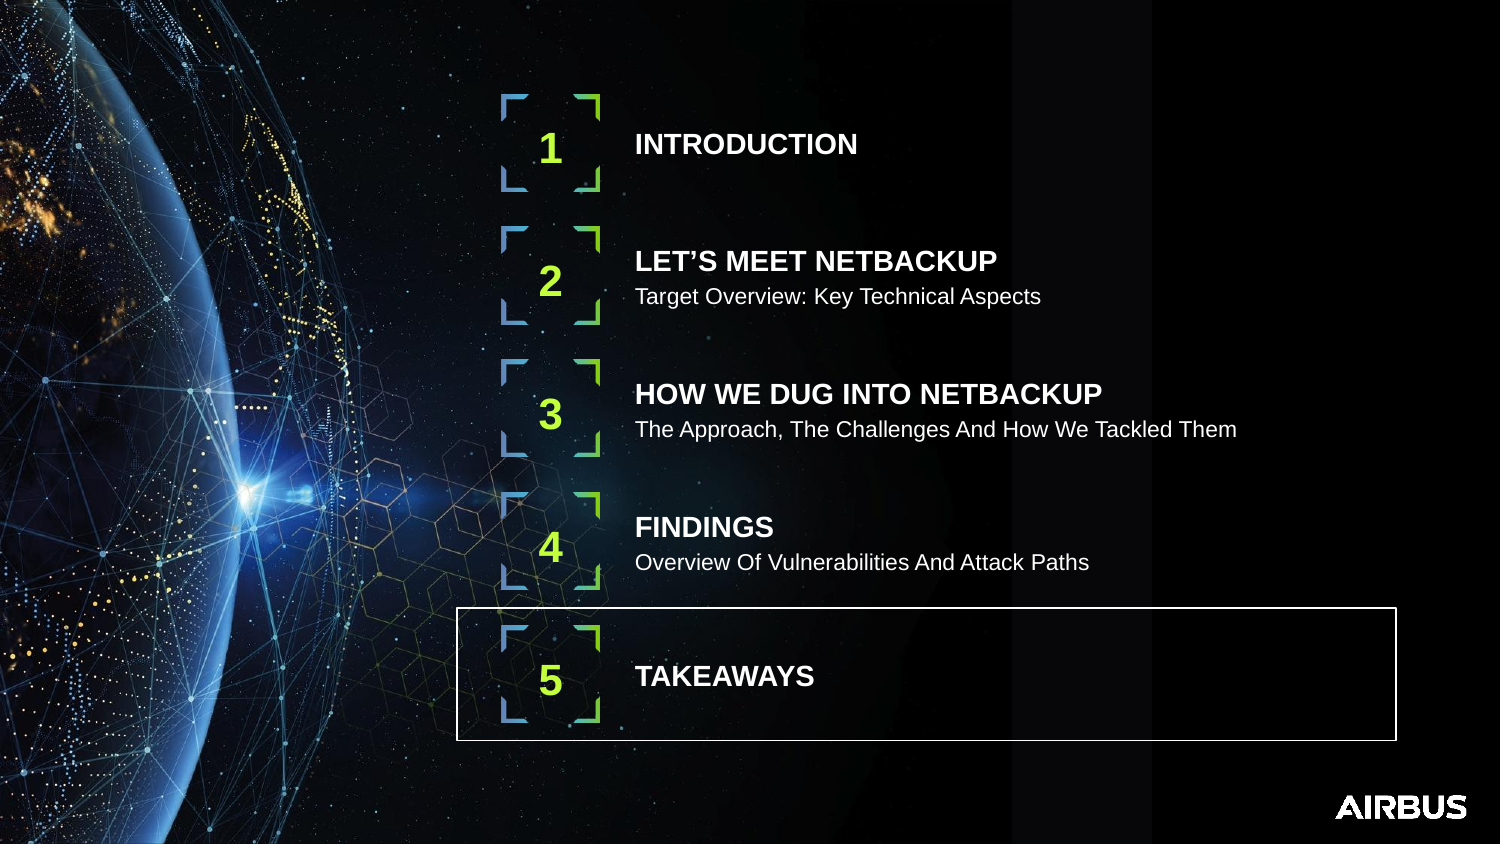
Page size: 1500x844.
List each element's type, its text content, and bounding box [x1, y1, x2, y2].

text_box 4 [510, 505, 591, 577]
text_box 1 [510, 107, 591, 178]
picture [0, 0, 1500, 844]
text_box 2 [510, 240, 591, 311]
text_box FINDINGS Overview Of Vulnerabilities And Attack Paths [634, 492, 1326, 591]
text_box 3 [510, 372, 591, 444]
text_box TAKEAWAYS [634, 625, 1326, 723]
text_box INTRODUCTION [634, 94, 1326, 192]
text_box LET’S MEET NETBACKUP Target Overview: Key Technical Aspects [634, 226, 1326, 325]
list HOW WE DUG INTO NETBACKUP The Approach, The Challenges And How We Tackled Them [634, 359, 1326, 458]
text_box 5 [510, 638, 591, 710]
